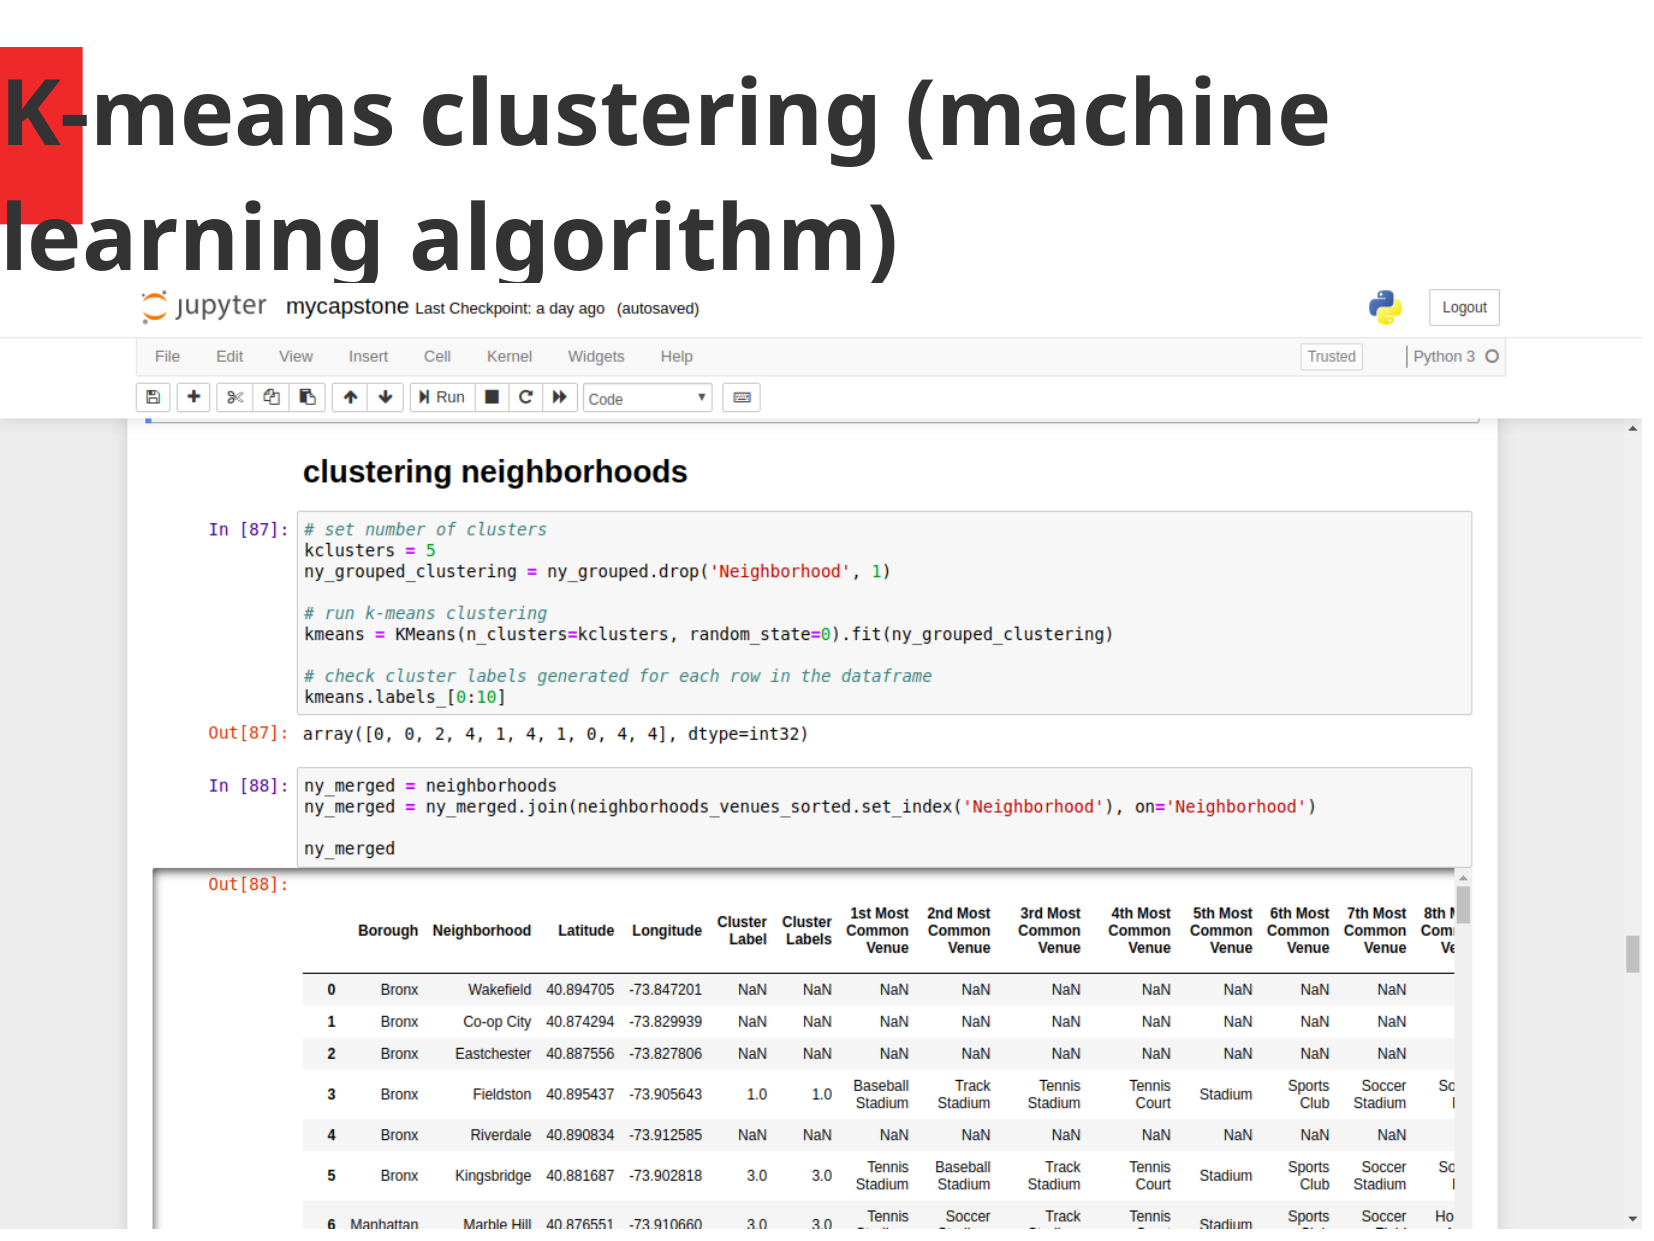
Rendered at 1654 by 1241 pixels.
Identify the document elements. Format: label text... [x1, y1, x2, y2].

title K-means clustering (machine learning algorithm) [0, 11, 1560, 283]
picture [0, 283, 1642, 1229]
